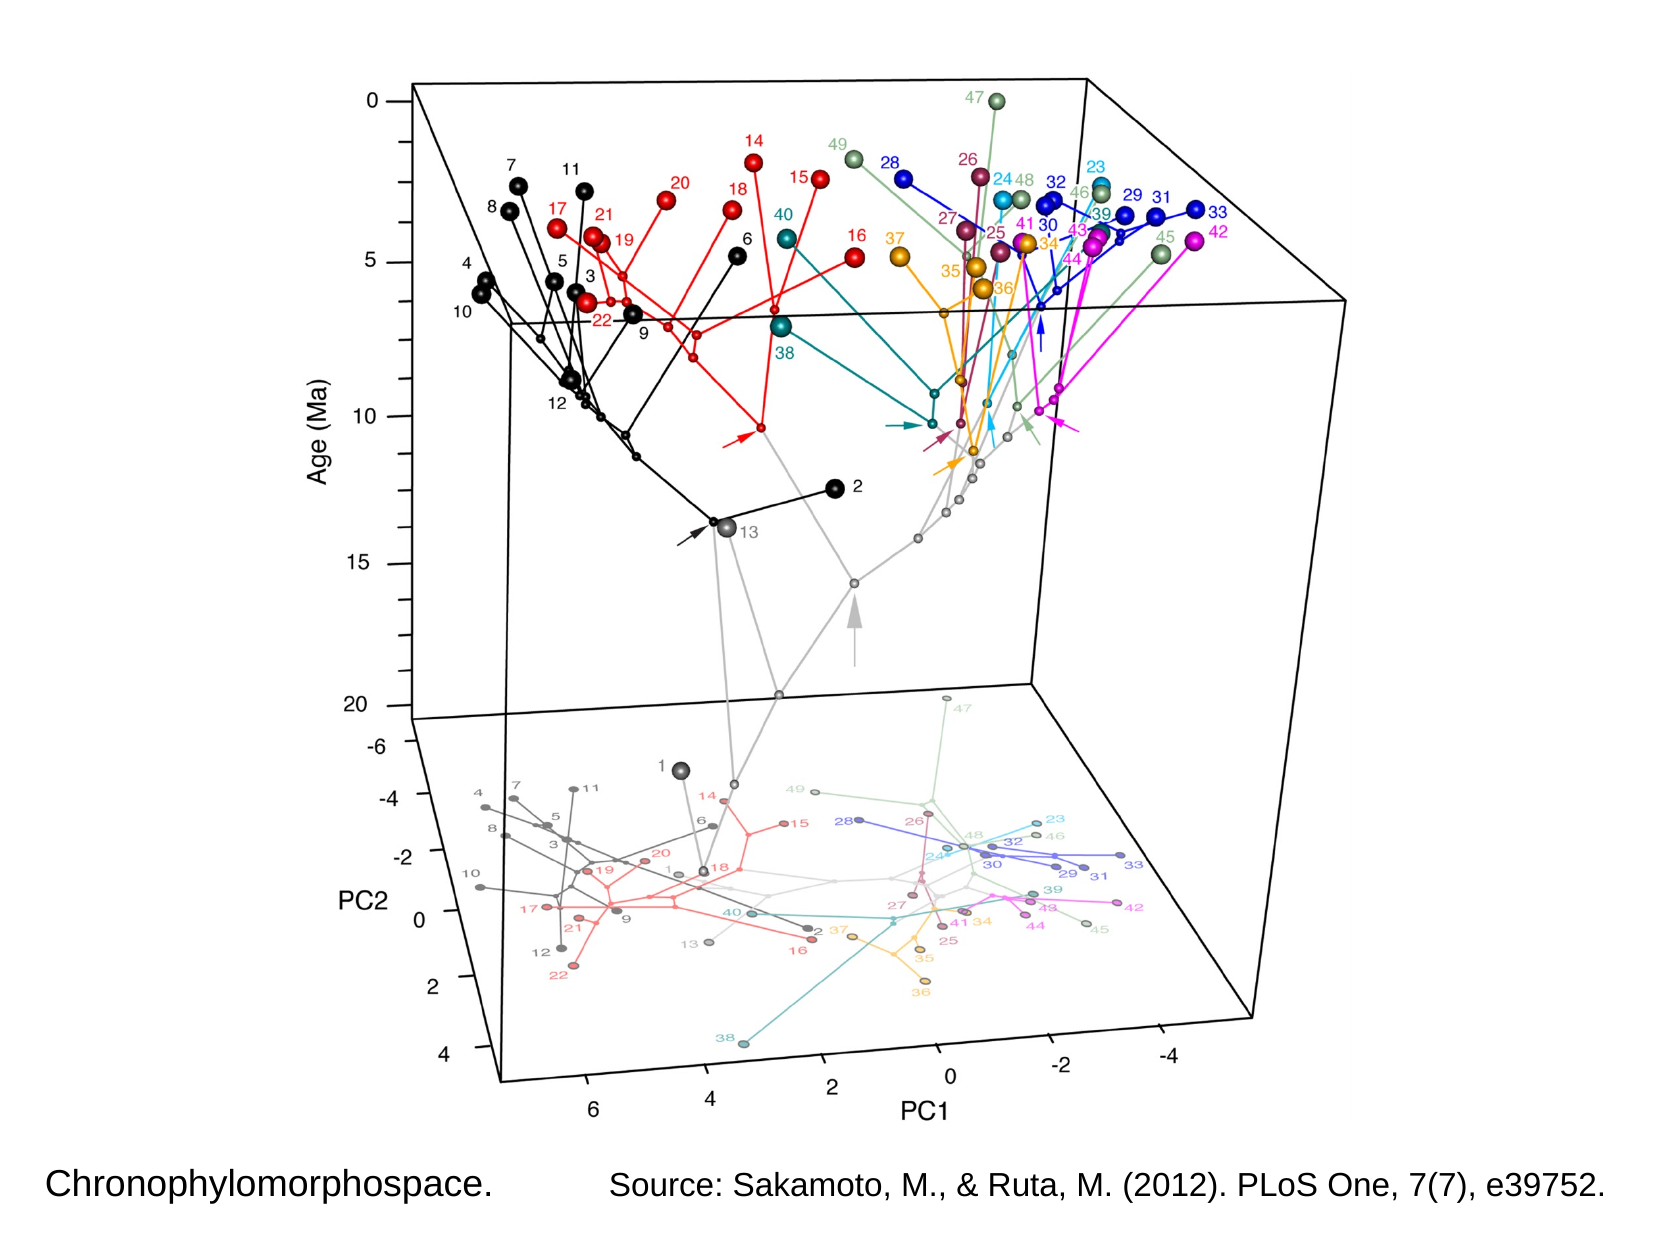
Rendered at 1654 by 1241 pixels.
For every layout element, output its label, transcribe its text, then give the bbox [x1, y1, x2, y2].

picture [302, 73, 1351, 1126]
text_box Chronophylomorphospace. Source: Sakamoto, M., & Ruta, M. (2012). PLoS One, 7(7), e39752. [30, 1155, 1636, 1212]
